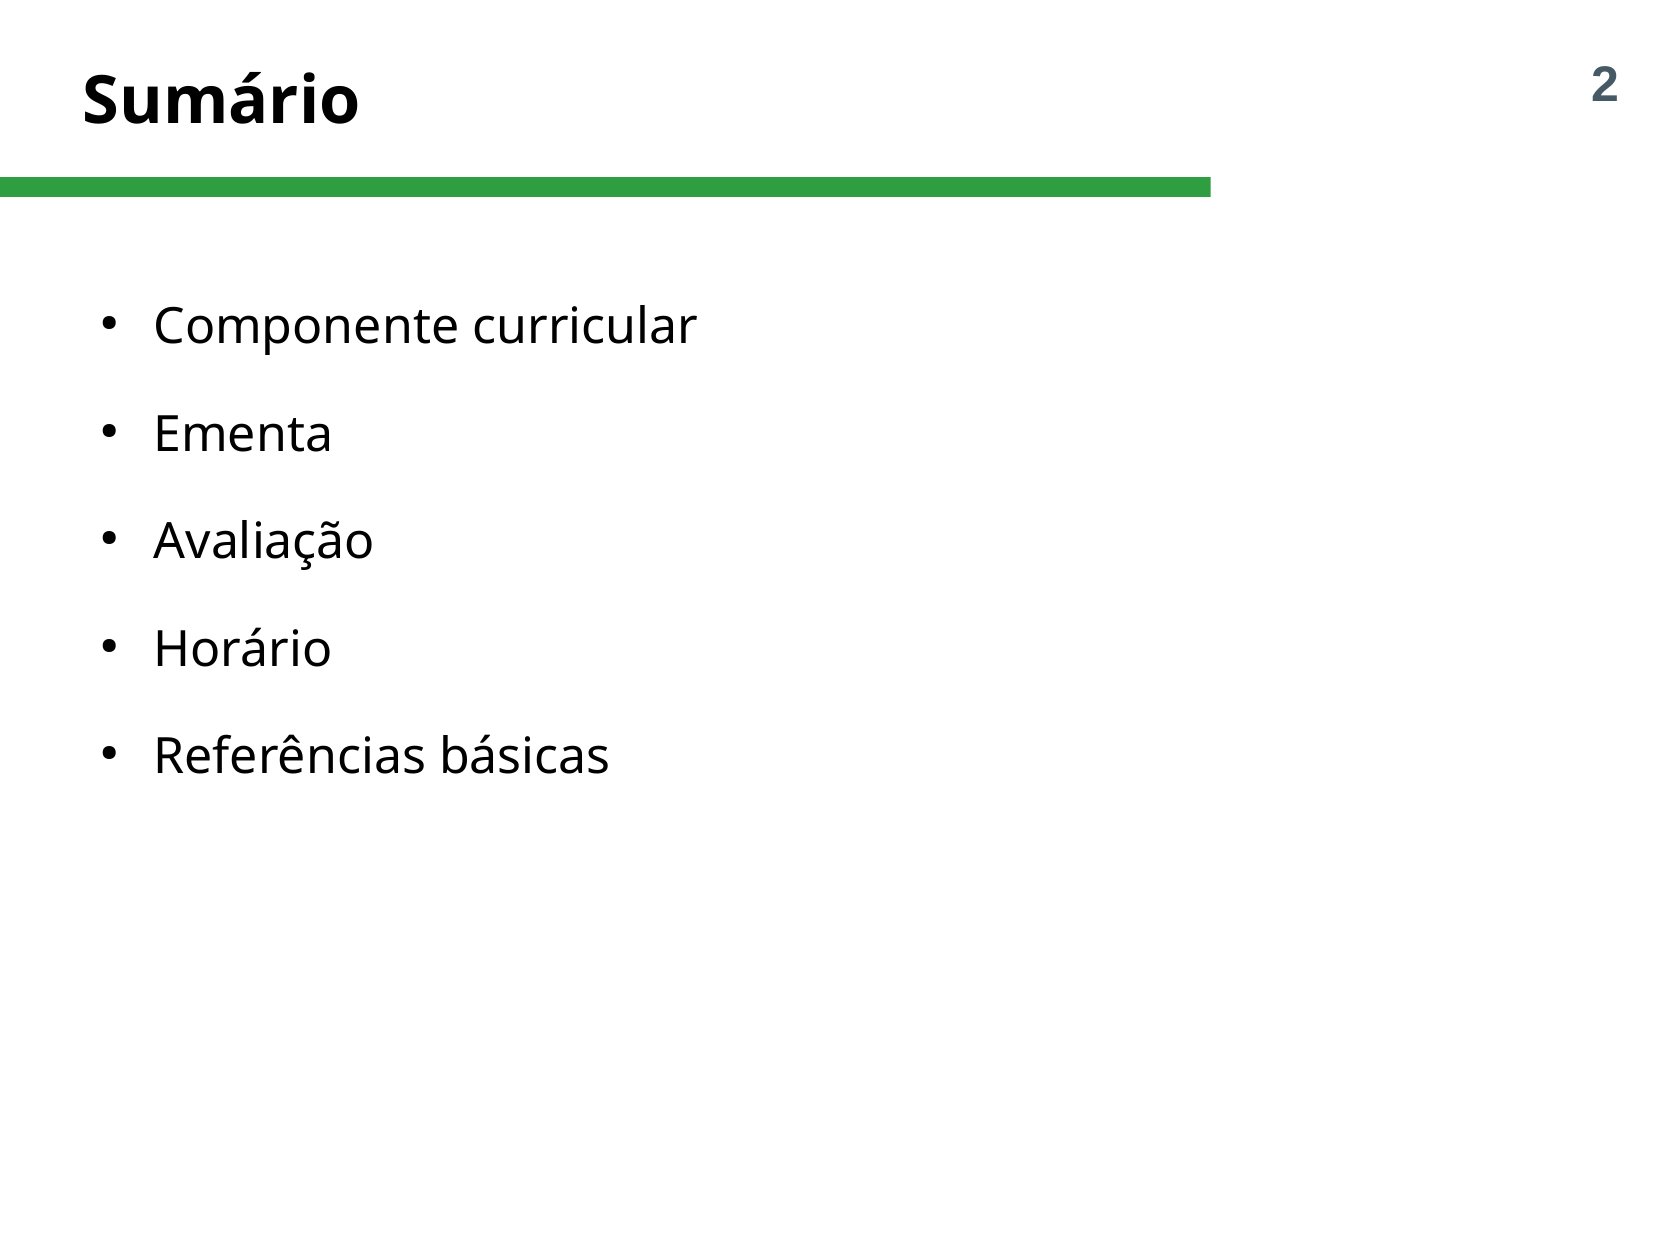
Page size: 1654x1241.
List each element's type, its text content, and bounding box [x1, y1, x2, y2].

title Sumário [82, 0, 1152, 202]
list Componente curricular Ementa Avaliação Horário Referências básicas [82, 290, 1571, 1216]
